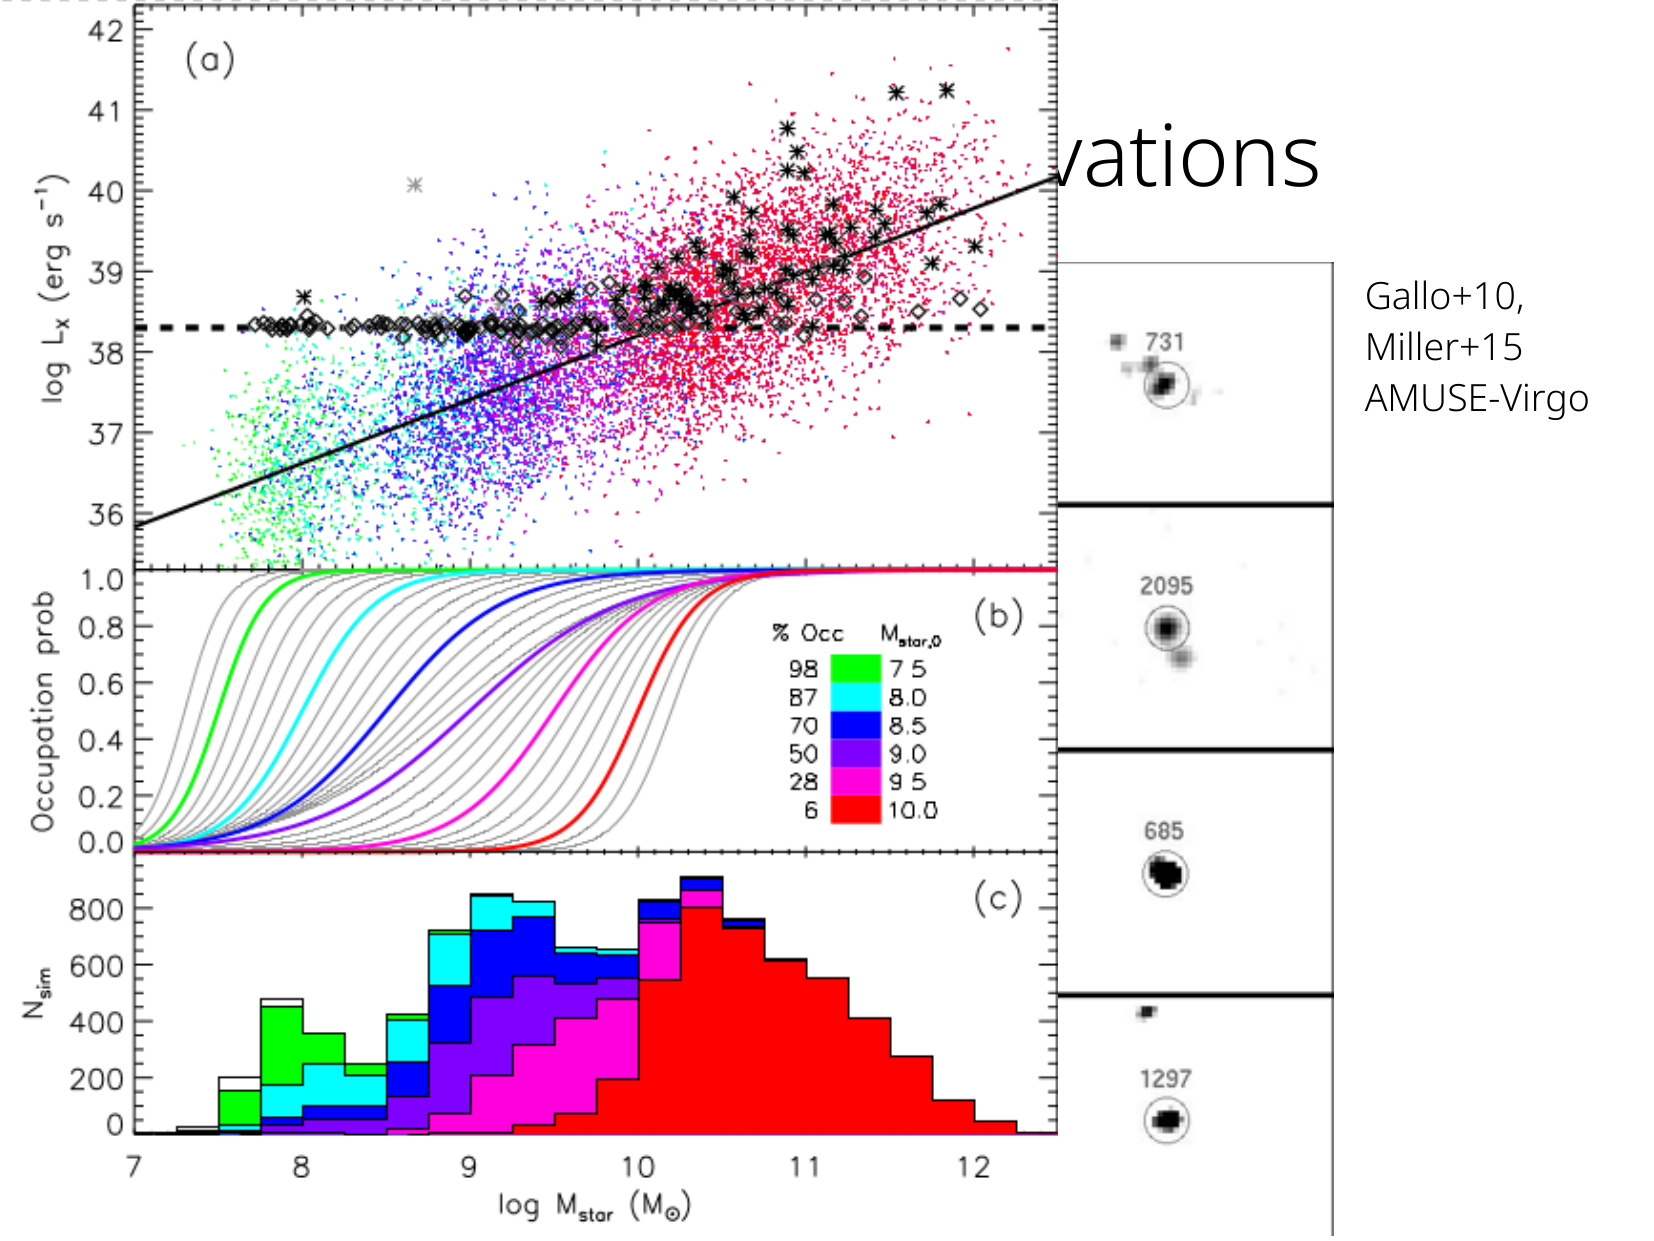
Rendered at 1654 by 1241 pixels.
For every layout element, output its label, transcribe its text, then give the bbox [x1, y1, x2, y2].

picture [0, 0, 1334, 1241]
title Occupation Observations [1058, 49, 1571, 257]
text_box Gallo+10, Miller+15 AMUSE-Virgo [1350, 262, 1651, 530]
